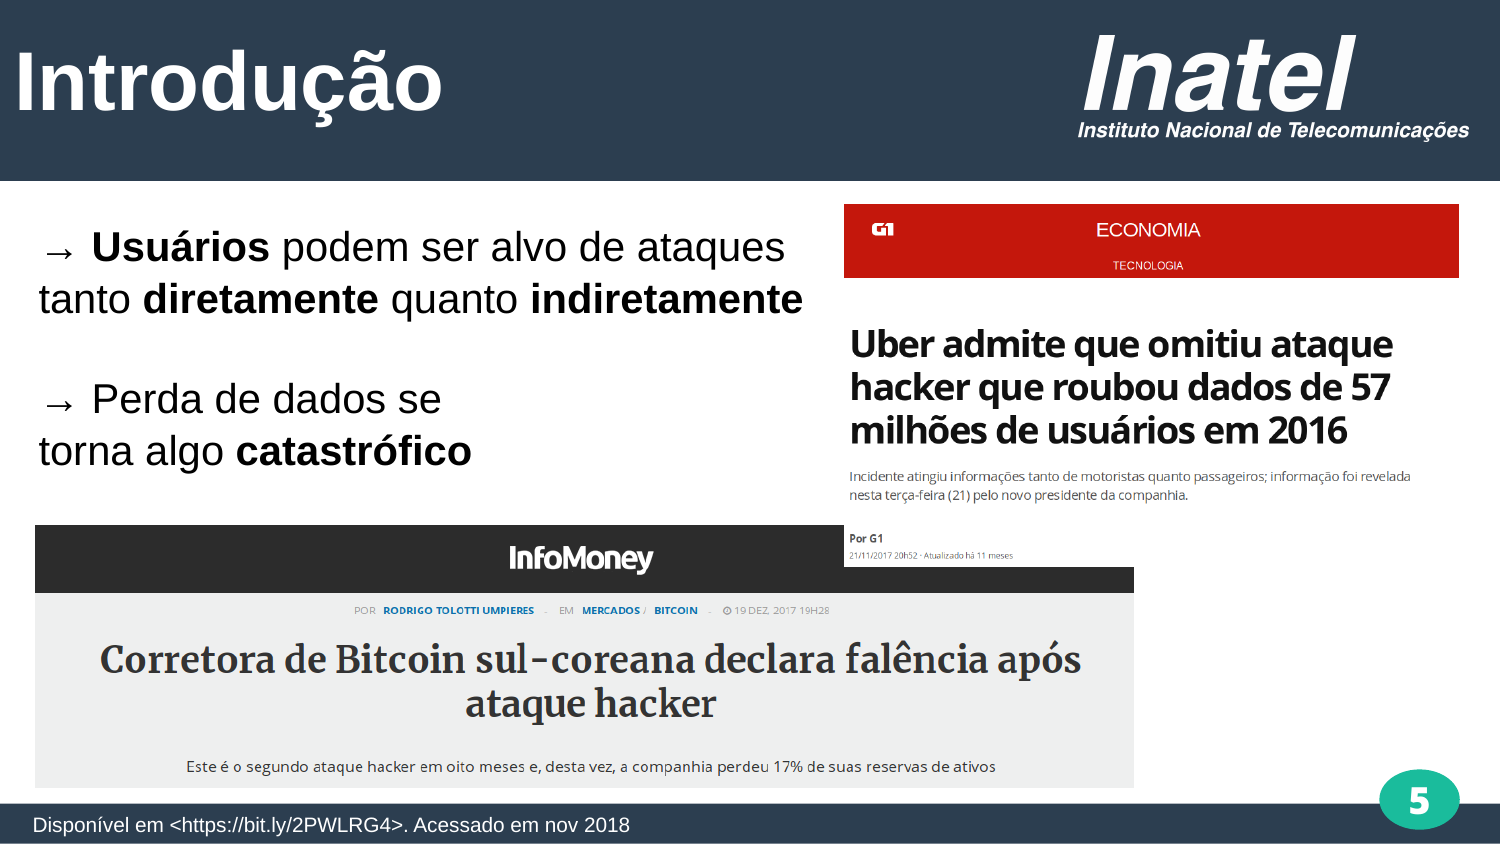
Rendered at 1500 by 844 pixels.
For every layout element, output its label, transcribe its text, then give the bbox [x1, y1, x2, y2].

text_box Introdução [0, 27, 1063, 136]
text_box → Usuários podem ser alvo de ataques tanto diretamente quanto indiretamente → Perda de dados se torna algo catastrófico [23, 215, 844, 482]
picture [35, 204, 1459, 788]
text_box Disponível em <https://bit.ly/2PWLRG4>. Acessado em nov 2018 [17, 805, 1081, 844]
picture [1078, 35, 1469, 142]
